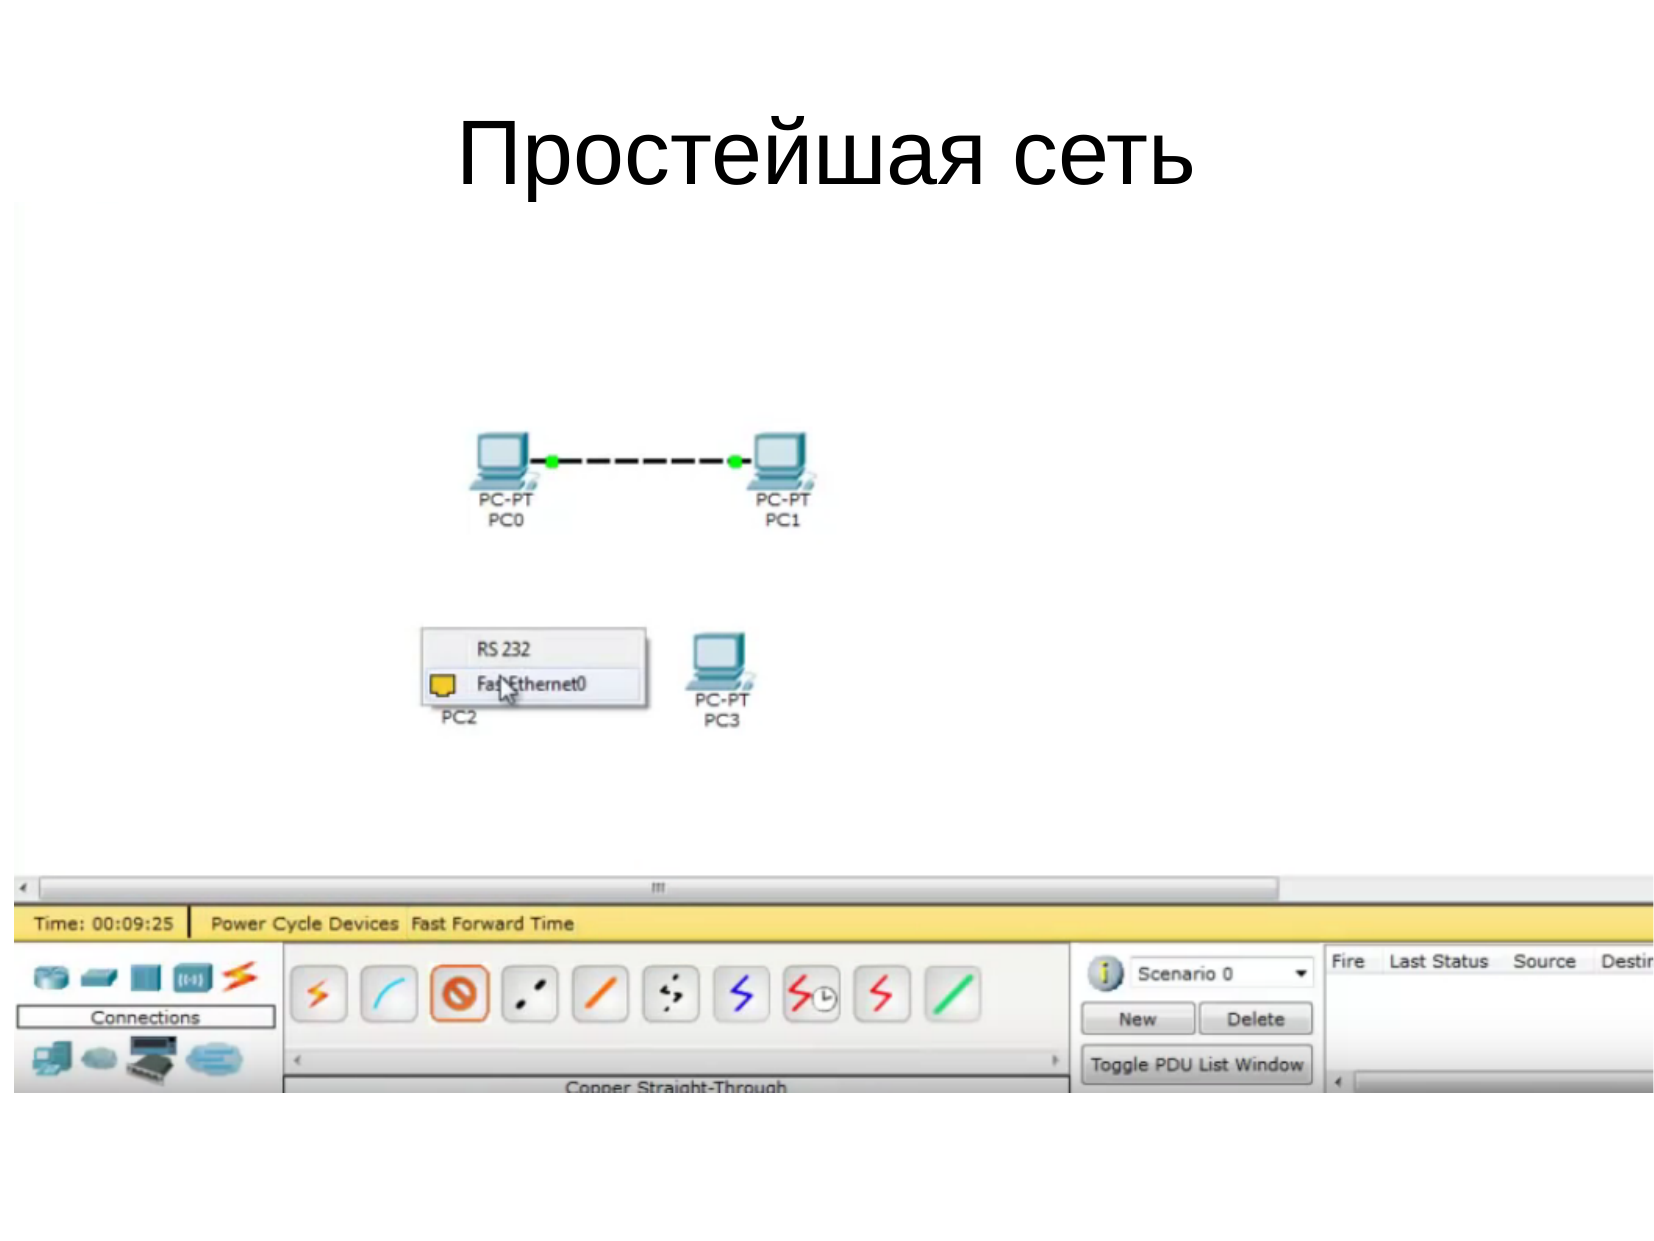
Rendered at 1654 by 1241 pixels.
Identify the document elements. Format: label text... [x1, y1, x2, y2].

picture [14, 202, 1654, 1093]
title Простейшая сеть [82, 49, 1571, 202]
